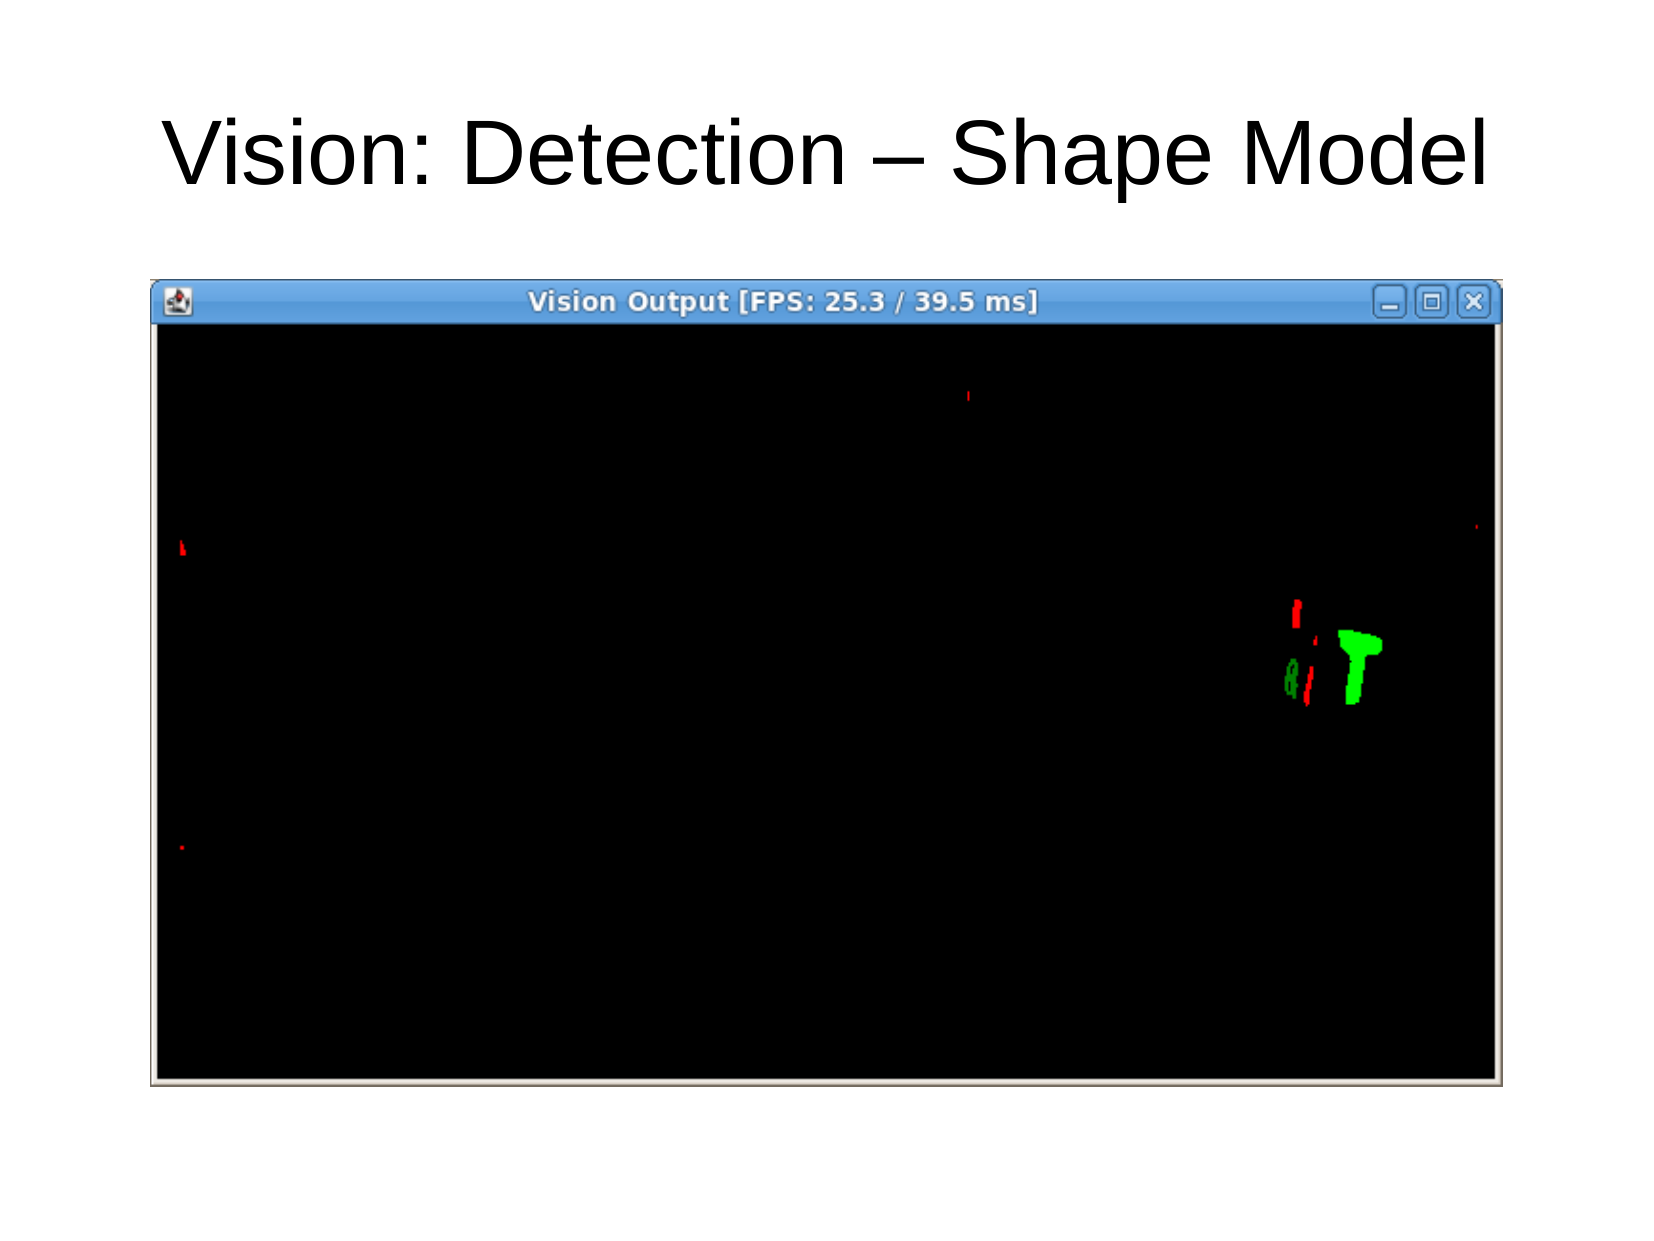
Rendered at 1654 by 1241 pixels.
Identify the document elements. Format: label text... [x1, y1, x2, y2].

title Vision: Detection – Shape Model [82, 49, 1571, 257]
picture [150, 279, 1503, 1087]
